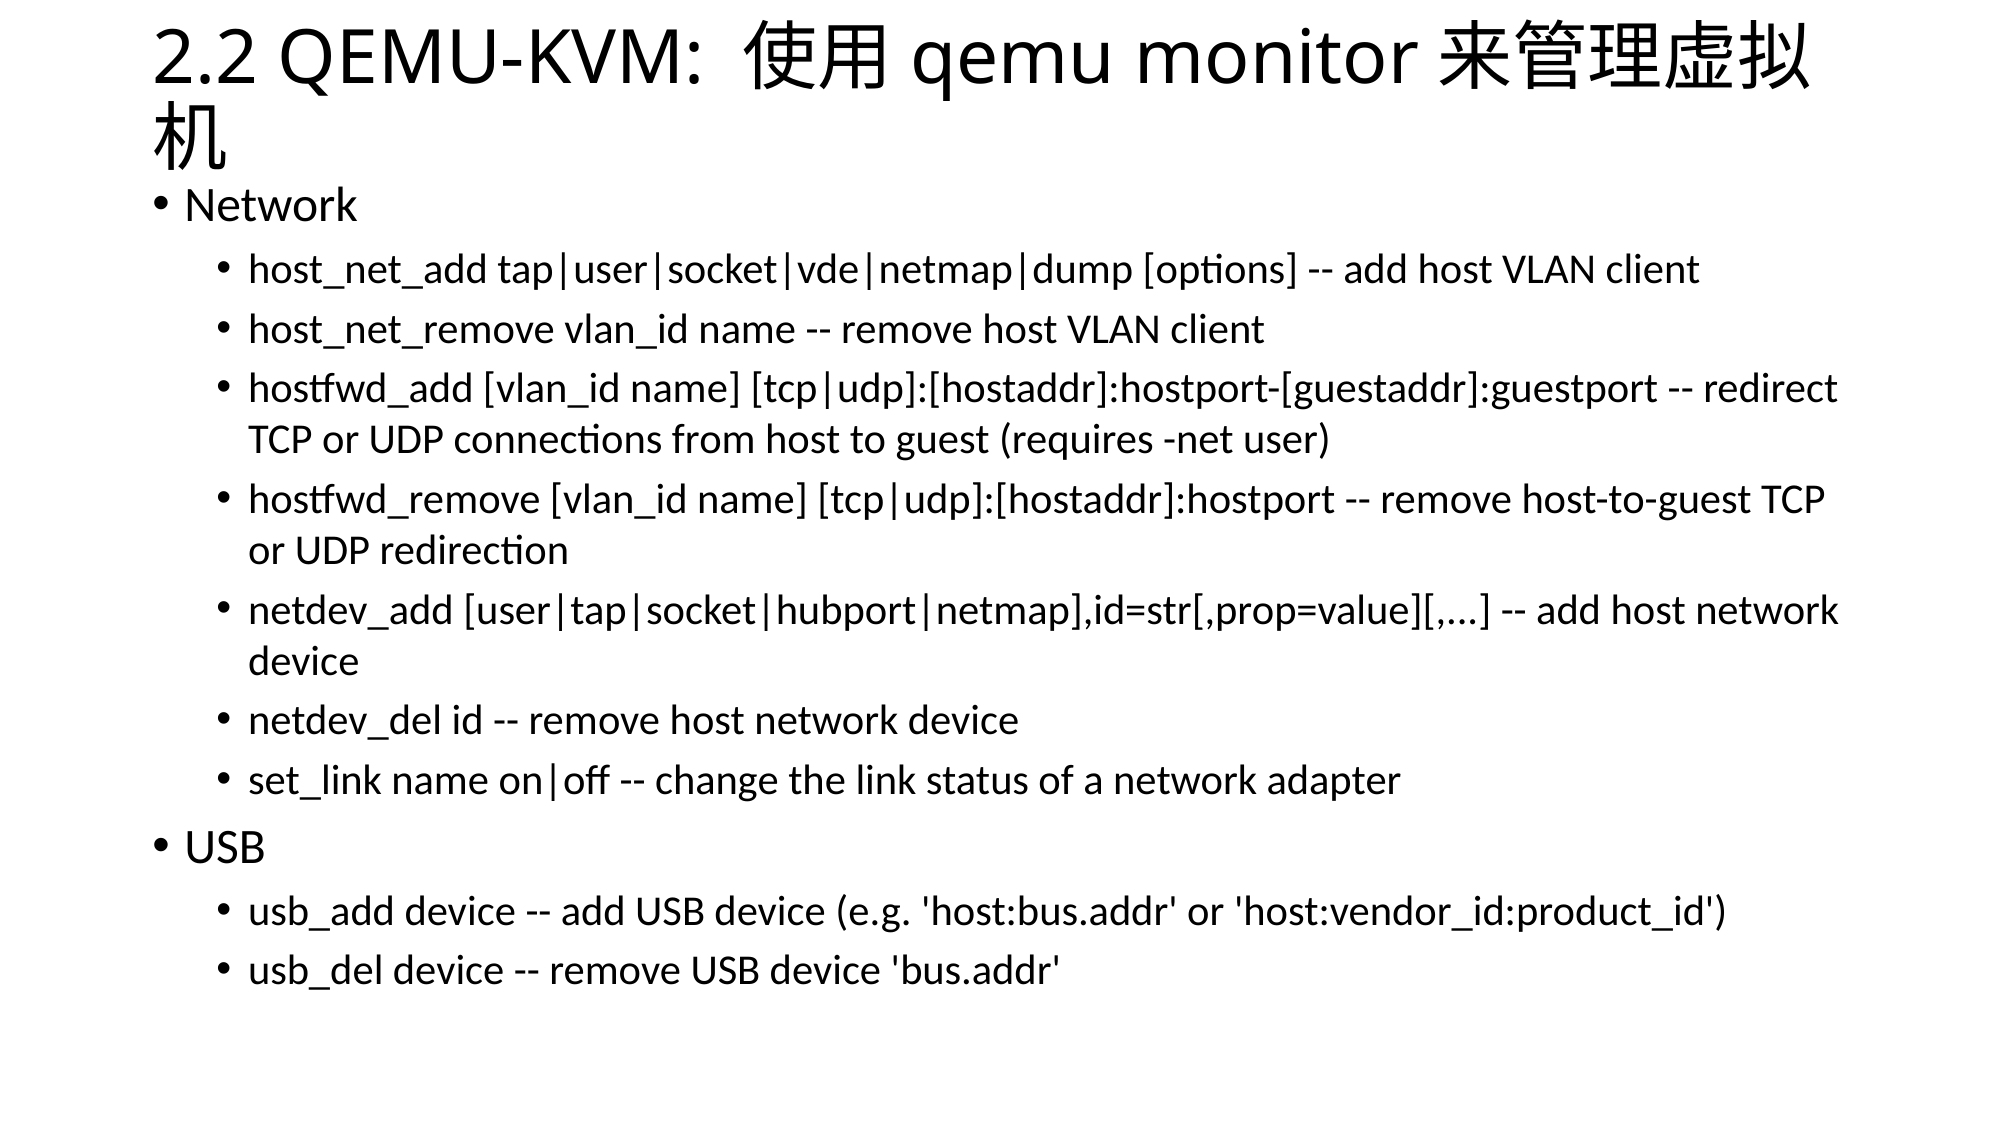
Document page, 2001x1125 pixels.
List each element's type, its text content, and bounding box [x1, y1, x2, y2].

list Network host_net_add tap|user|socket|vde|netmap|dump [options] -- add host VLAN client host_net_remove vlan_id name -- remove host VLAN client hostfwd_add [vlan_id name] [tcp|udp]:[hostaddr]:hostport-[guestaddr]:guestport -- redirect TCP or UDP connections from host to guest (requires -net user) hostfwd_remove [vlan_id name] [tcp|udp]:[hostaddr]:hostport -- remove host-to-guest TCP or UDP redirection netdev_add [user|tap|socket|hubport|netmap],id=str[,prop=value][,...] -- add host network device netdev_del id -- remove host network device set_link name on|off -- change the link status of a network adapter USB usb_add device -- add USB device (e.g. 'host:bus.addr' or 'host:vendor_id:product_id') usb_del device -- remove USB device 'bus.addr' [137, 171, 1863, 1014]
title 2.2 QEMU-KVM: 使用qemu monitor来管理虚拟机 [137, 59, 1863, 140]
